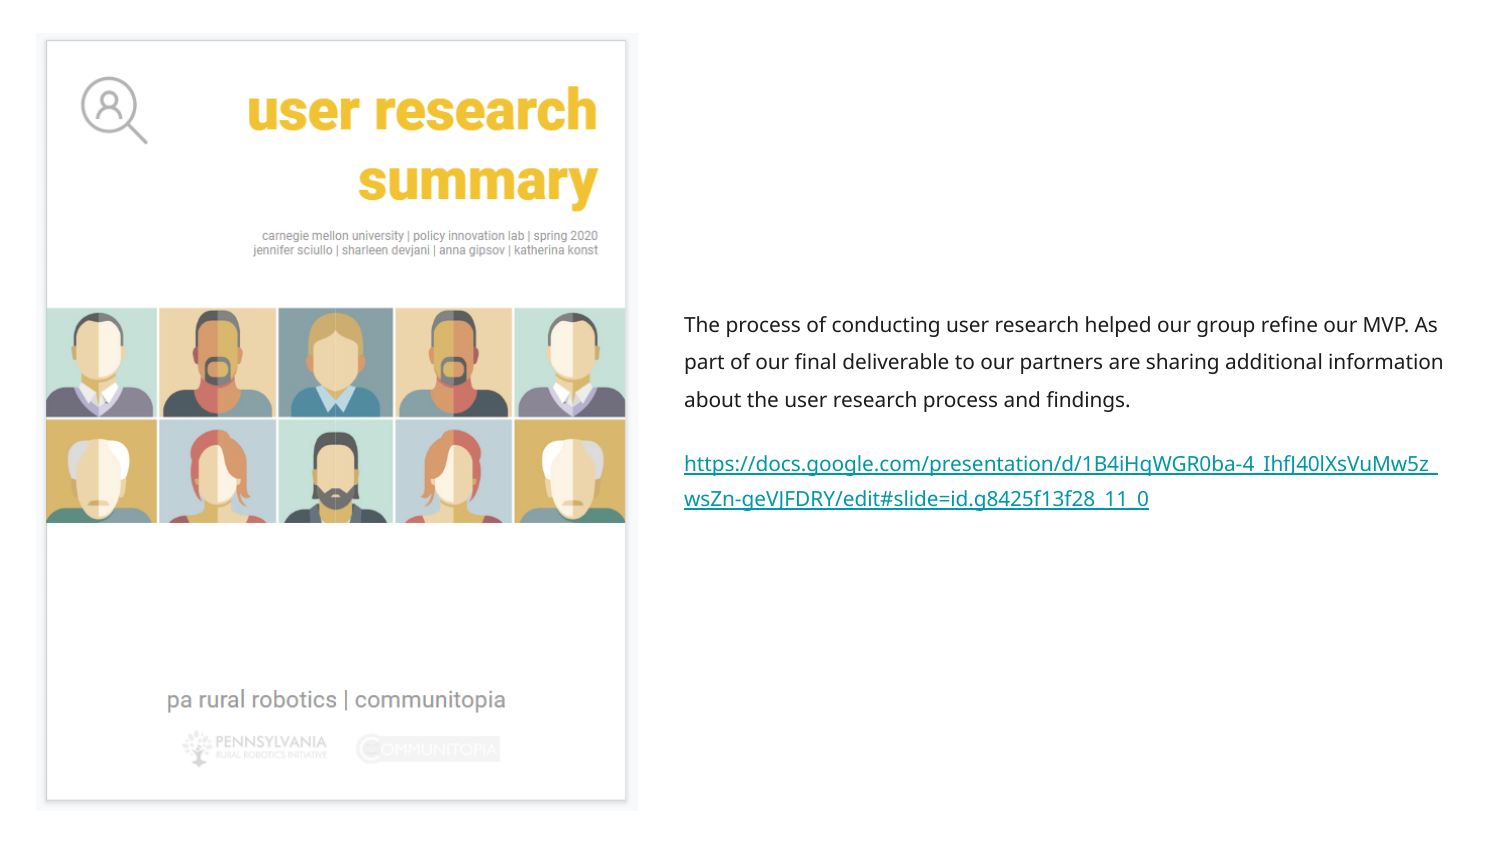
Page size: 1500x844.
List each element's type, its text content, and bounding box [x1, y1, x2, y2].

picture [36, 33, 638, 811]
text_box The process of conducting user research helped our group refine our MVP. As part of our final deliverable to our partners are sharing additional information about the user research process and findings. https://docs.google.com/presentation/d/1B4iHqWGR0ba-4_IhfJ40lXsVuMw5z_wsZn-geVJFDRY/edit#slide=id.g8425f13f28_11_0 [669, 284, 1464, 560]
